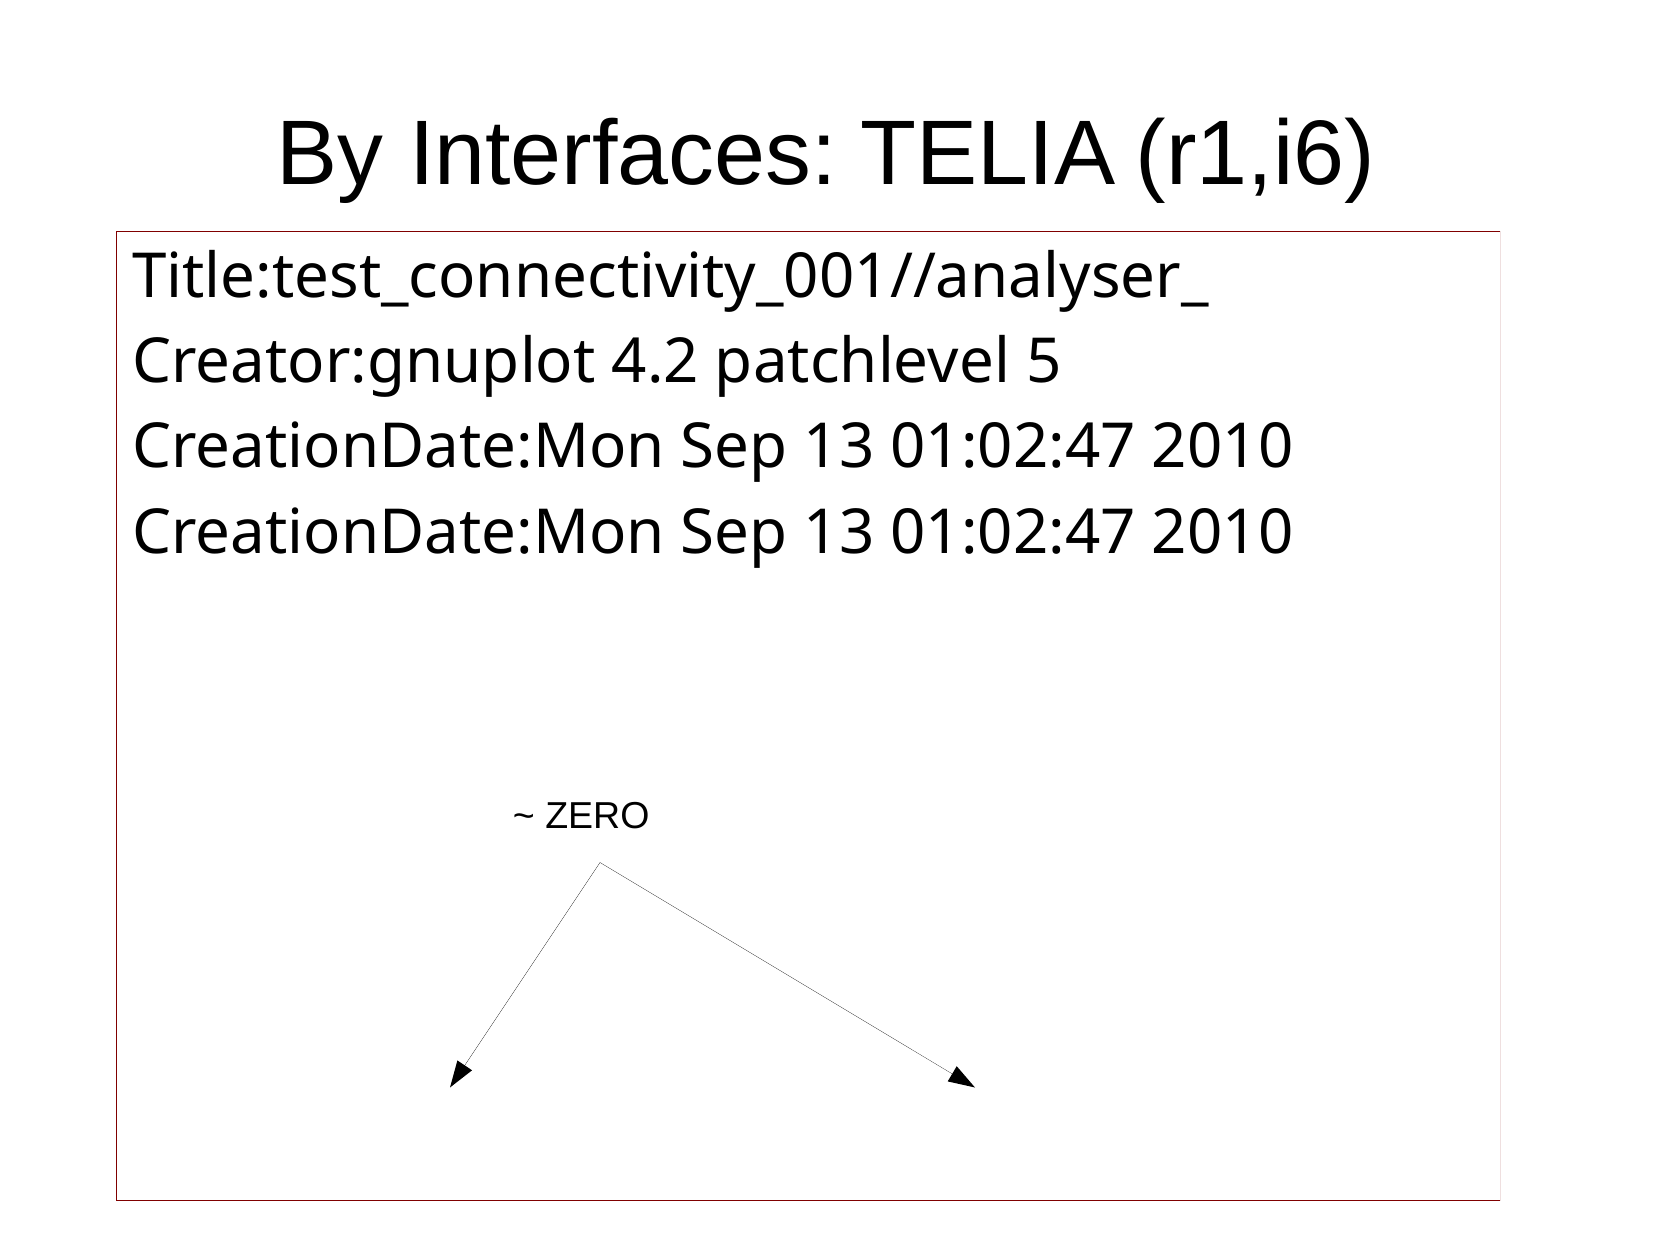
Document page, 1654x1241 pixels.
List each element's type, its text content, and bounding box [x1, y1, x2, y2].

picture [112, 227, 1501, 1201]
title By Interfaces: TELIA (r1,i6) [82, 56, 1571, 250]
text_box ~ ZERO [498, 787, 676, 845]
